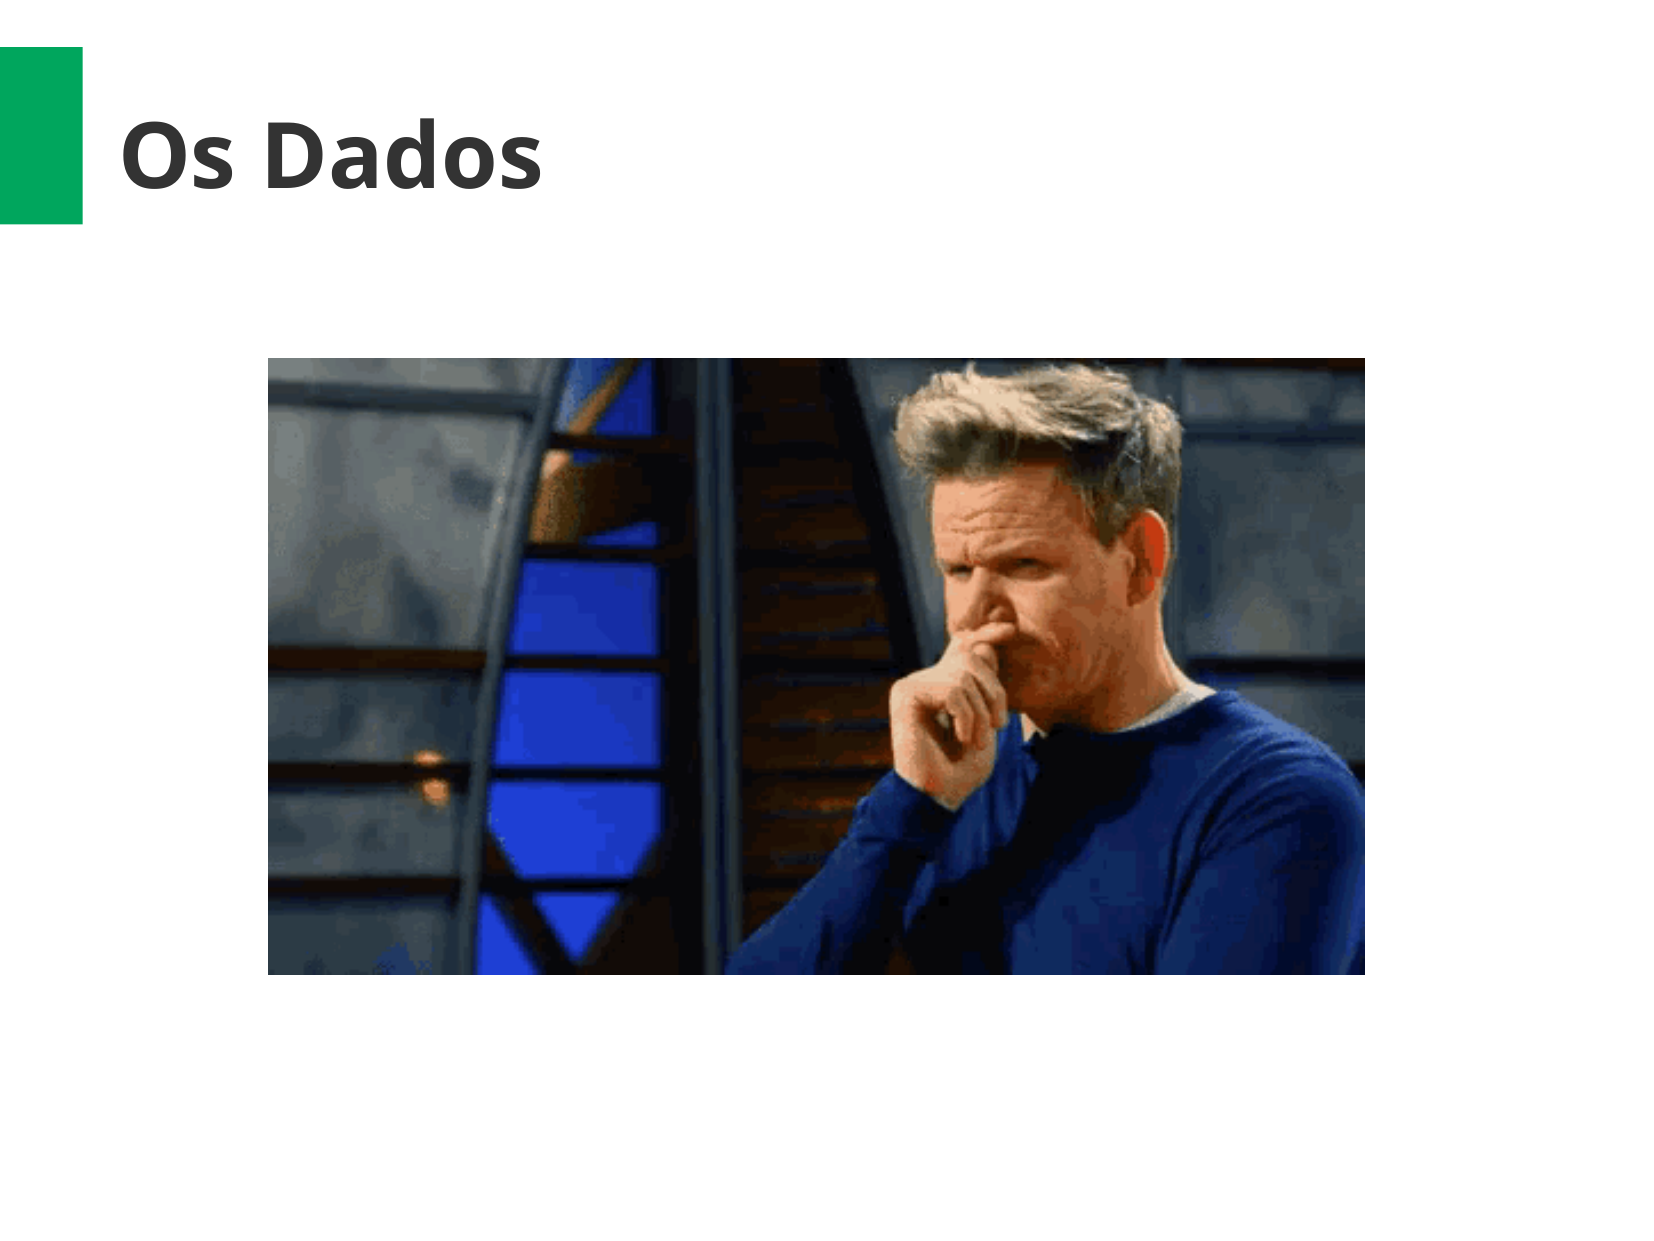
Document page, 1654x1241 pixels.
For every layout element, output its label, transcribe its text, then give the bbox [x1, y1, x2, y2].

picture [268, 358, 1366, 976]
title Os Dados [118, 49, 1571, 257]
